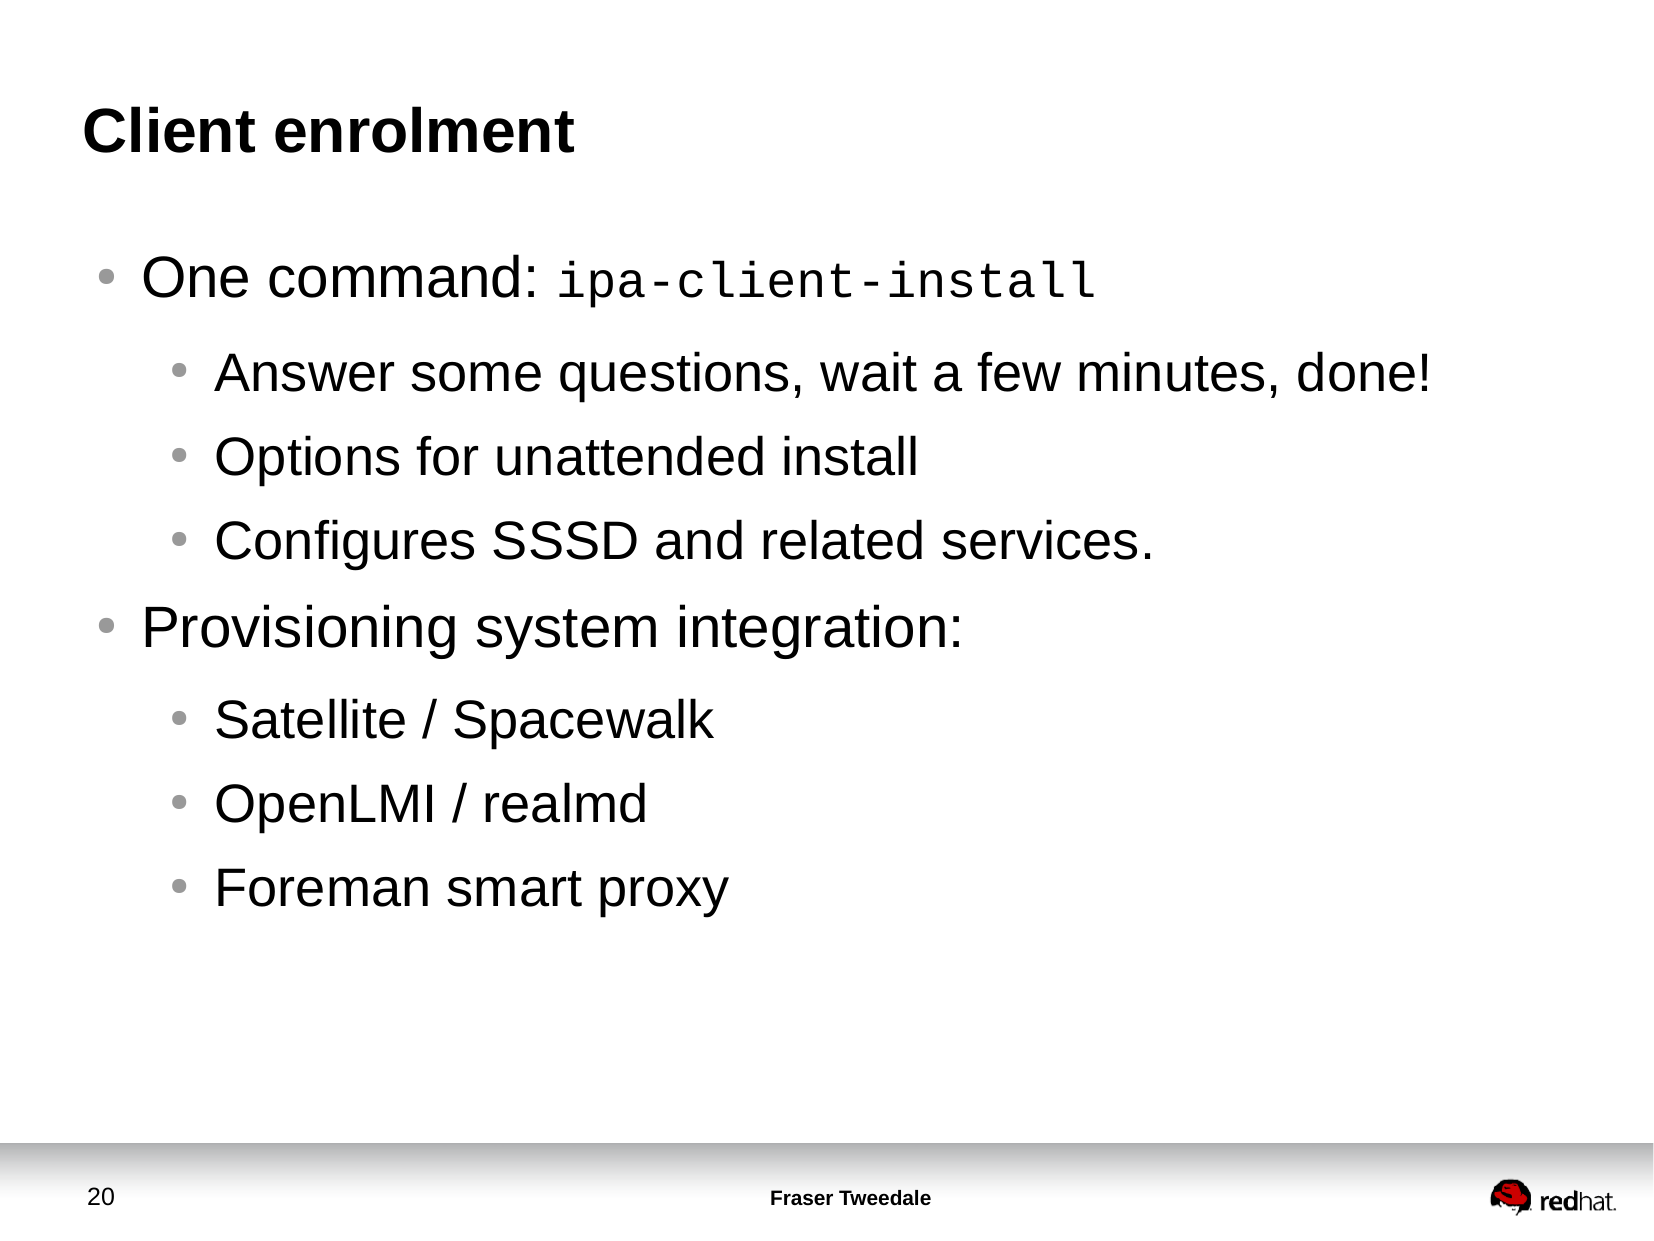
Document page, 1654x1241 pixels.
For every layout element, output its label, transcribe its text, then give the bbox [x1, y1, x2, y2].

picture [0, 1143, 1654, 1241]
list One command: ipa-client-install Answer some questions, wait a few minutes, done! Options for unattended install Configures SSSD and related services. Provisioning system integration: Satellite / Spacewalk OpenLMI / realmd Foreman smart proxy [80, 244, 1570, 1039]
title Client enrolment [82, 37, 1571, 226]
